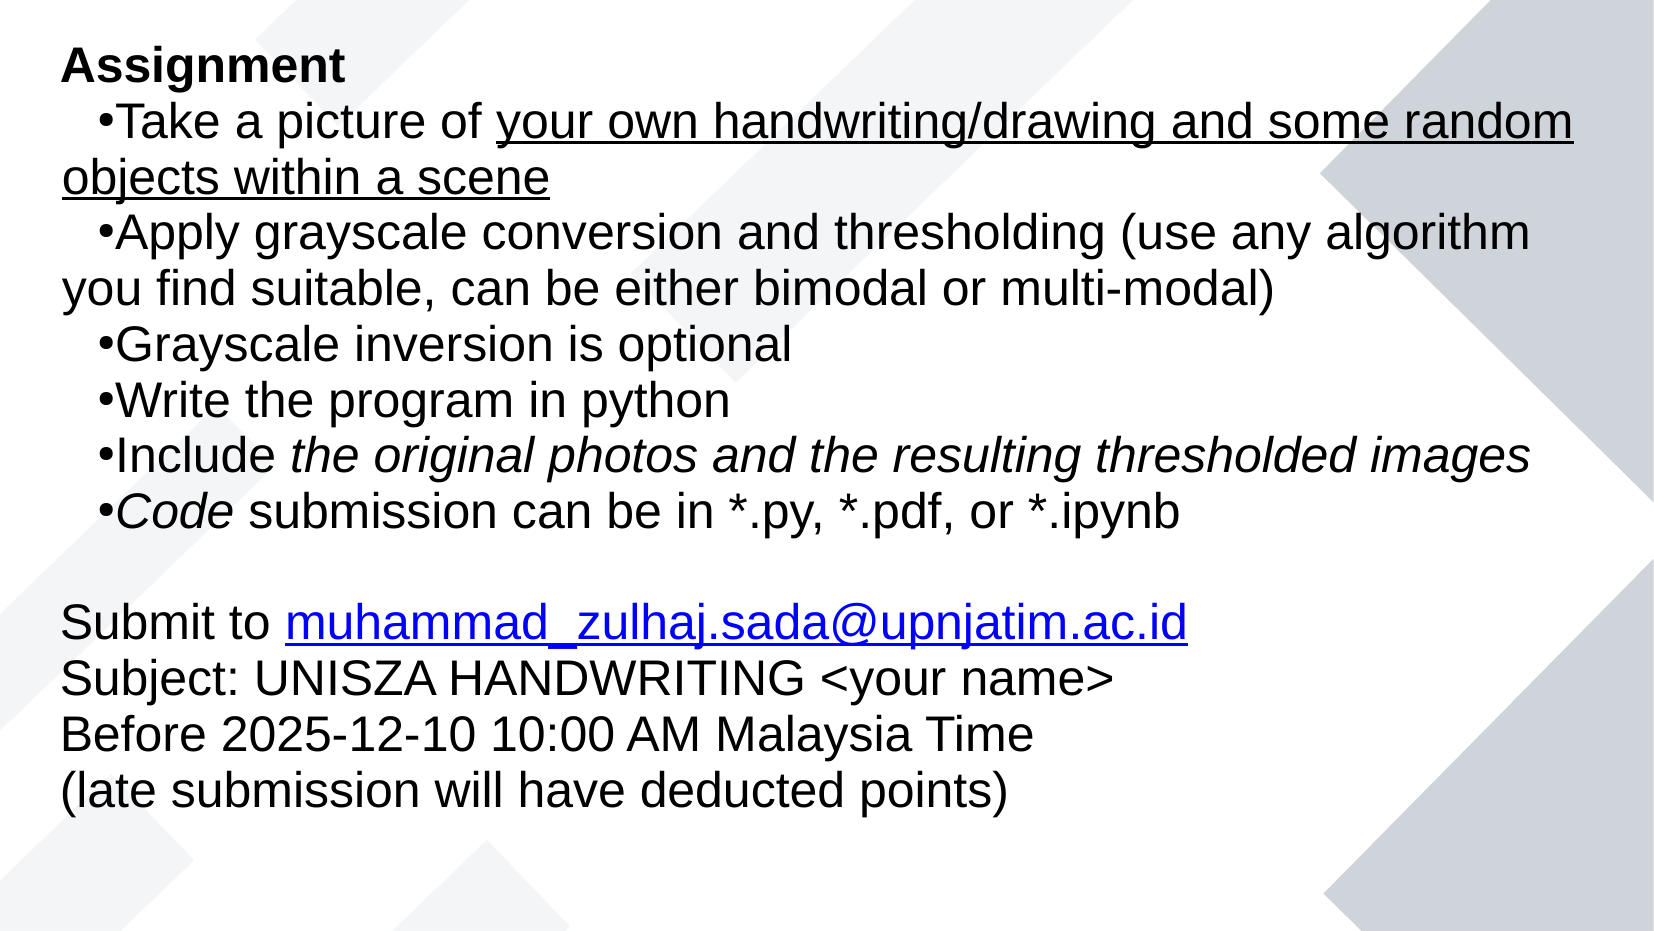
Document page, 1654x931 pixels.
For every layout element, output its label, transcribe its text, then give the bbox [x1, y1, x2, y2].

text_box Assignment Take a picture of your own handwriting/drawing and some random objects within a scene Apply grayscale conversion and thresholding (use any algorithm you find suitable, can be either bimodal or multi-modal) Grayscale inversion is optional Write the program in python Include the original photos and the resulting thresholded images Code submission can be in *.py, *.pdf, or *.ipynb Submit to muhammad_zulhaj.sada@upnjatim.ac.id Subject: UNISZA HANDWRITING <your name> Before 2025-12-10 10:00 AM Malaysia Time (late submission will have deducted points) [45, 30, 1625, 886]
